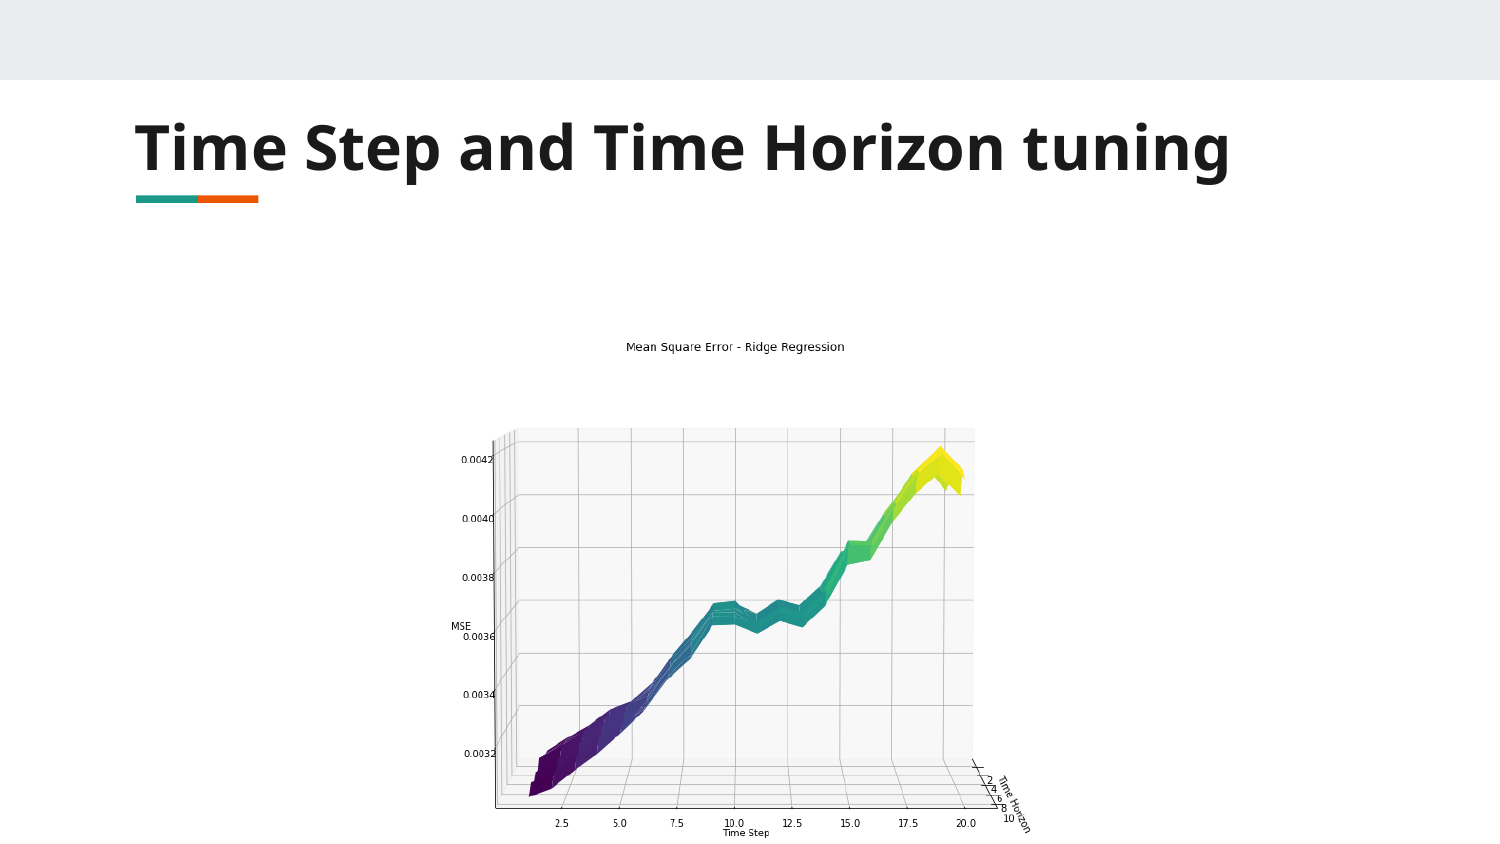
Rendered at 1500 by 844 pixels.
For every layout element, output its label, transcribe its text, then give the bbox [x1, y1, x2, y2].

picture [173, 208, 1268, 844]
title Time Step and Time Horizon tuning [119, 92, 1381, 181]
